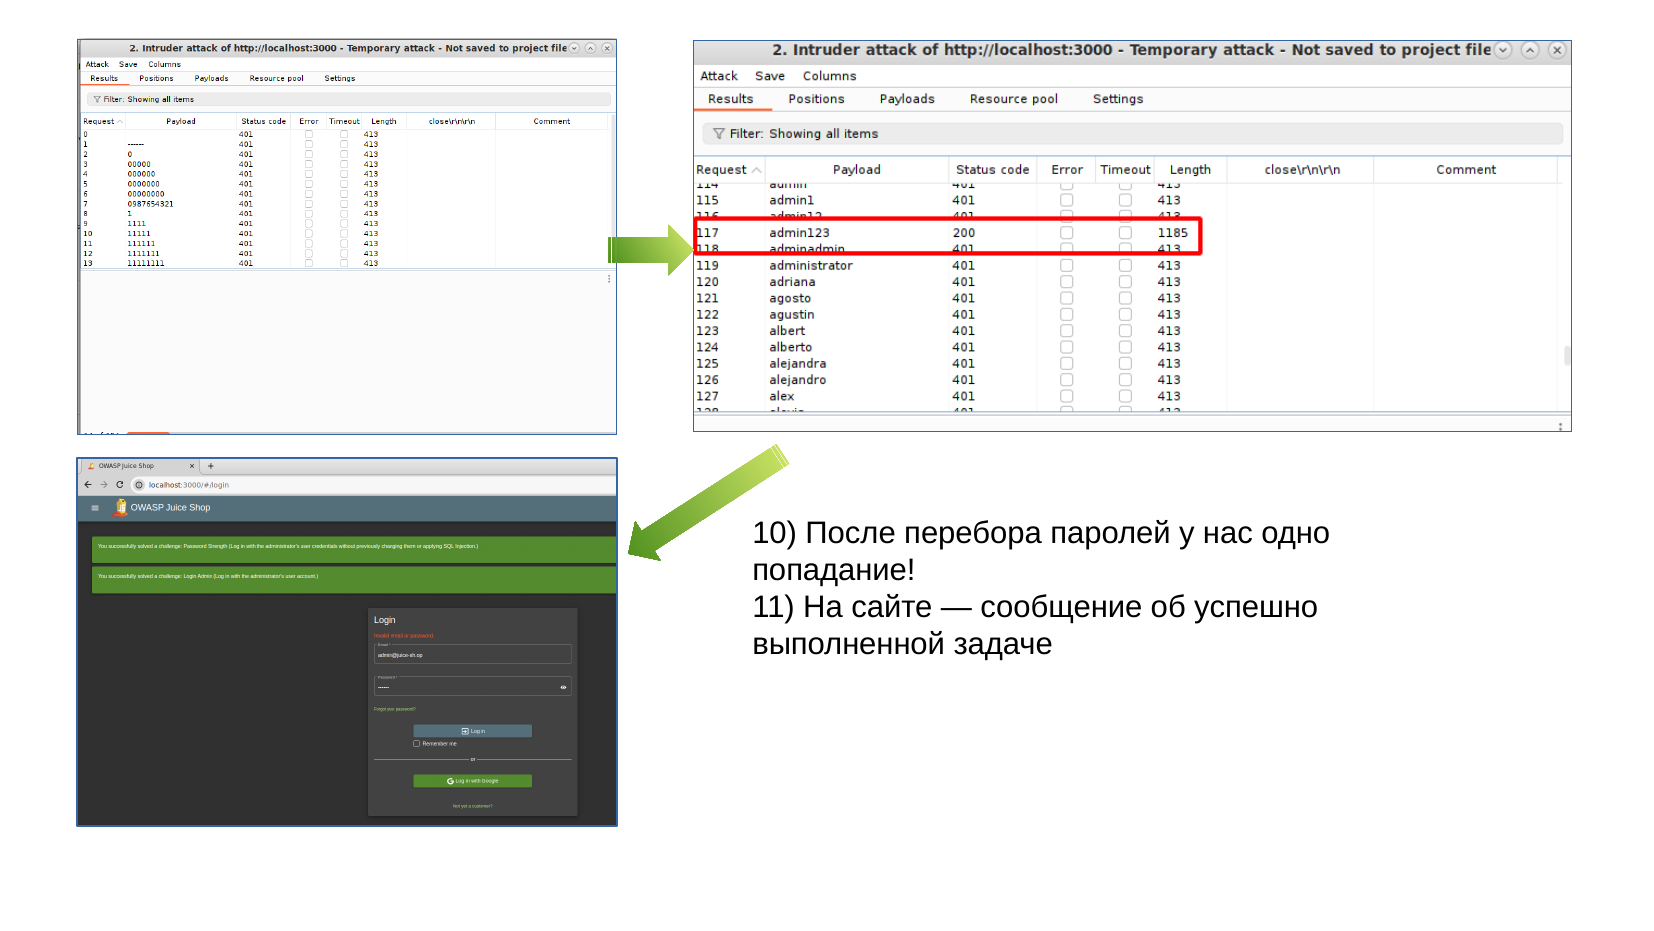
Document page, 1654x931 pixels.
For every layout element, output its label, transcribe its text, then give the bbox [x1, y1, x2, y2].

picture [77, 458, 616, 826]
text_box [628, 444, 790, 561]
text_box 10) После перебора паролей у нас одно попадание! 11) На сайте — сообщение об успешно выполненной задаче [737, 504, 1407, 755]
text_box [612, 224, 694, 276]
picture [693, 40, 1572, 432]
picture [77, 38, 617, 435]
